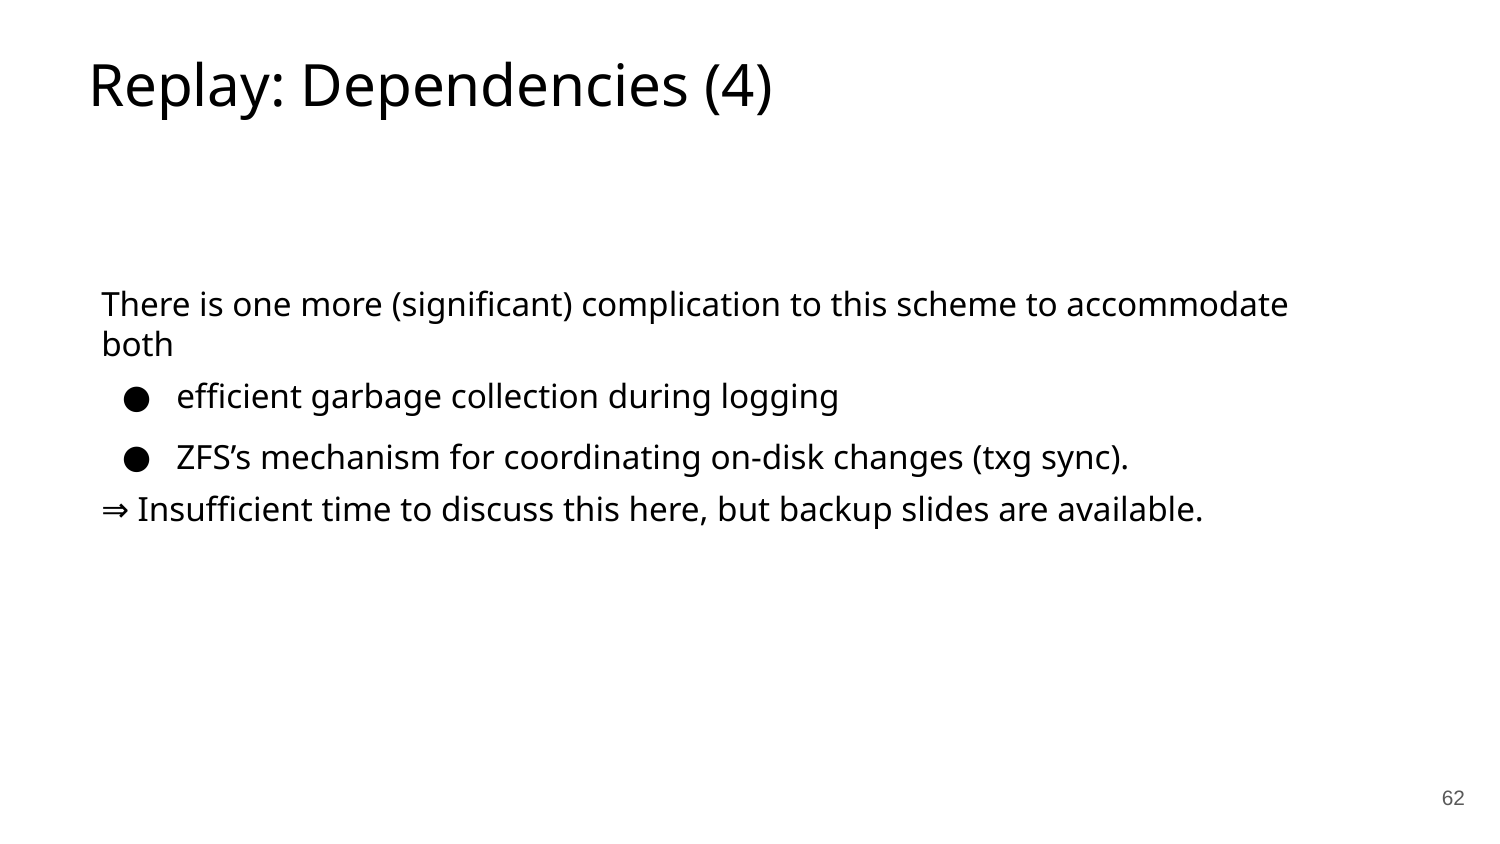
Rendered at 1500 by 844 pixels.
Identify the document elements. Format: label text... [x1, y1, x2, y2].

title Replay: Dependencies (4) [73, 33, 1405, 165]
text_box There is one more (significant) complication to this scheme to accommodate both efficient garbage collection during logging ZFS’s mechanism for coordinating on-disk changes (txg sync). ⇒ Insufficient time to discuss this here, but backup slides are available. [86, 268, 1349, 502]
slide_number <number> [1389, 764, 1480, 830]
